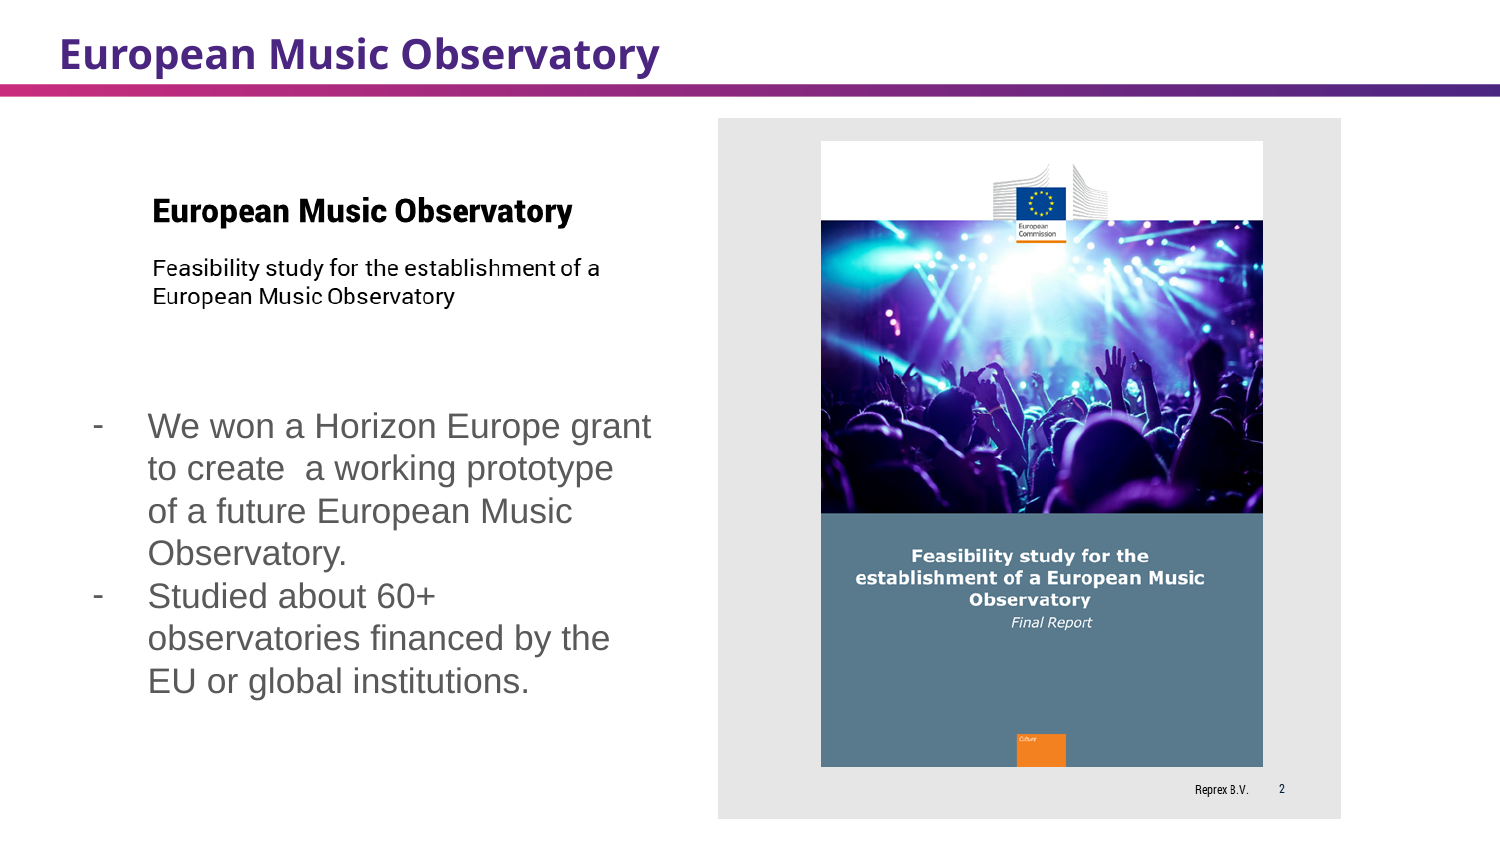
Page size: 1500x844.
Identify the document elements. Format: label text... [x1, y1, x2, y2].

text_box European Music Observatory [43, 12, 963, 93]
text_box We won a Horizon Europe grant to create a working prototype of a future European Music Observatory. Studied about 60+ observatories financed by the EU or global institutions. [57, 387, 667, 772]
picture [0, 0, 1500, 844]
